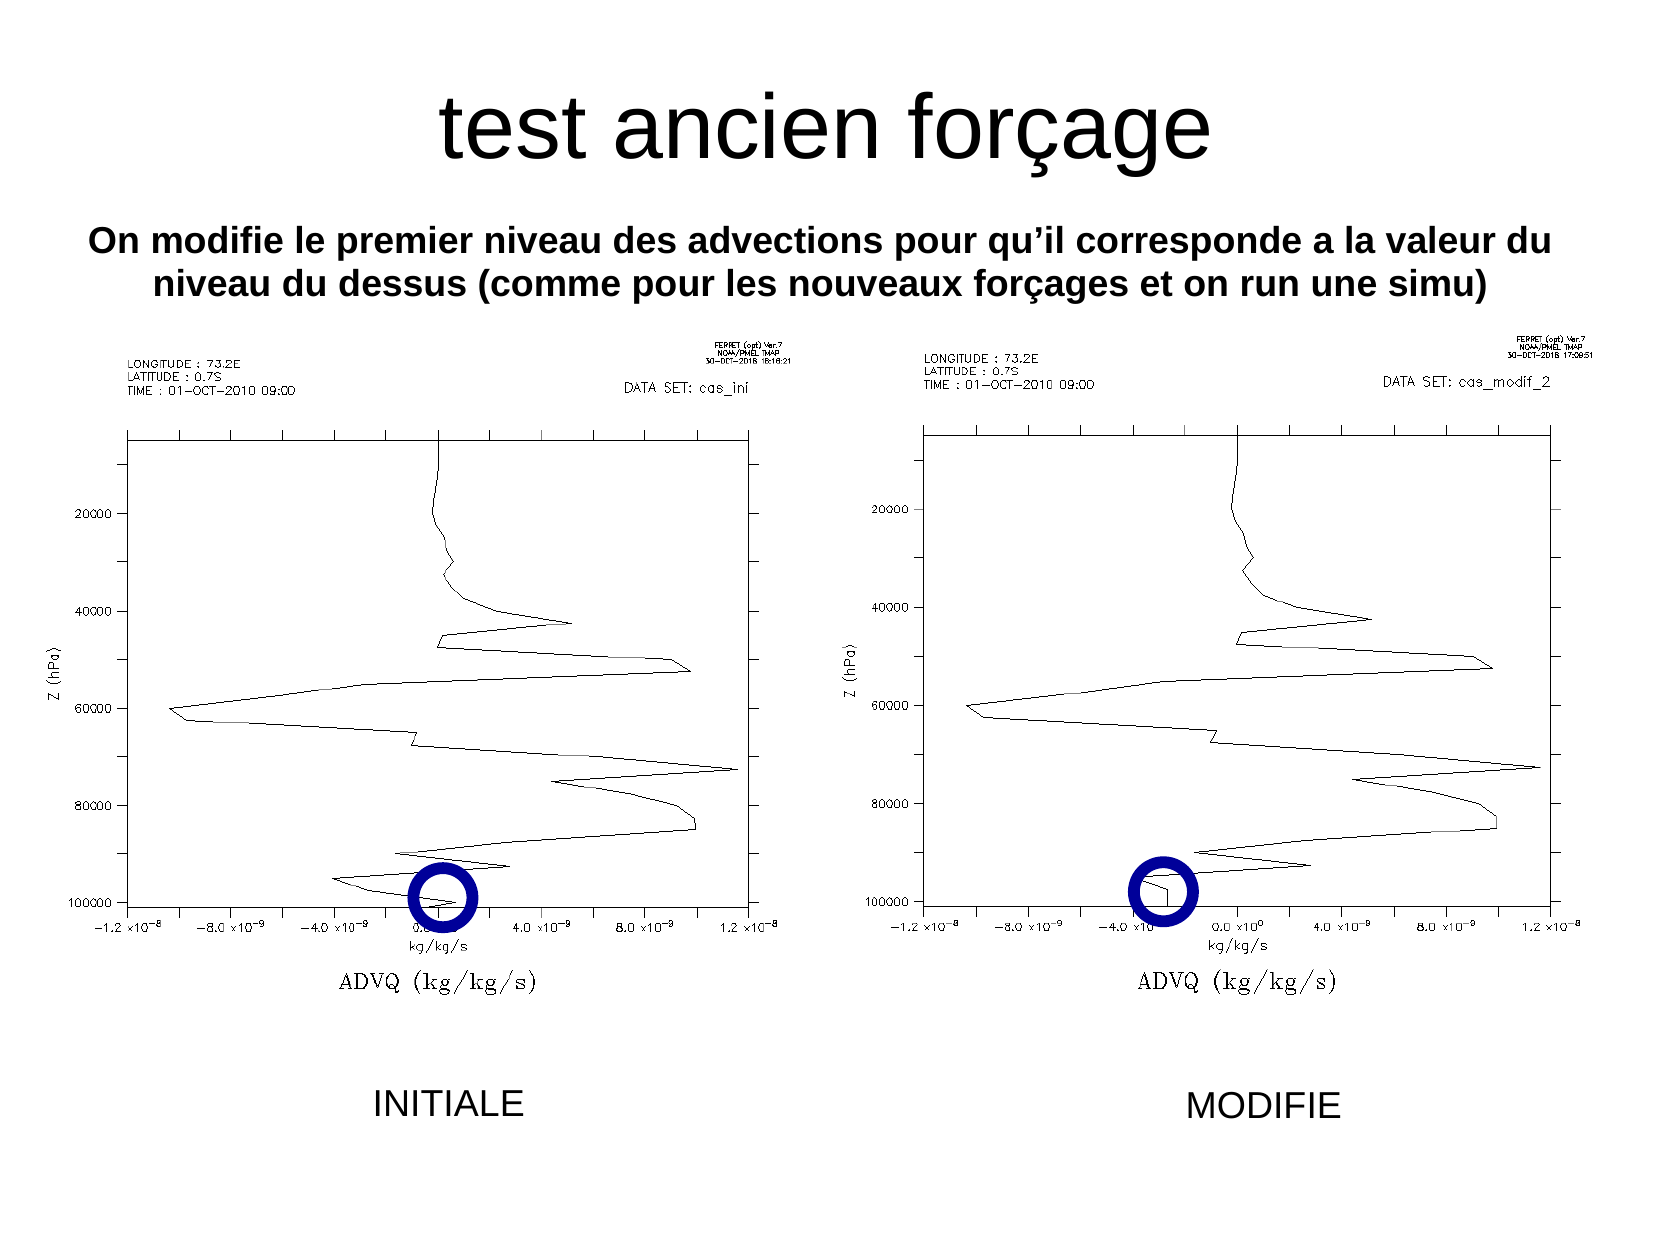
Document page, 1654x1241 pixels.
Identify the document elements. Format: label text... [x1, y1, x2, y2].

picture [829, 325, 1630, 1016]
text_box MODIFIE [1062, 1077, 1465, 1134]
text_box INITIALE [248, 1074, 650, 1132]
picture [33, 331, 827, 1016]
title test ancien forçage [82, 23, 1571, 212]
text_box On modifie le premier niveau des advections pour qu’il corresponde a la valeur du niveau du dessus (comme pour les nouveaux forçages et on run une simu) [47, 212, 1595, 312]
